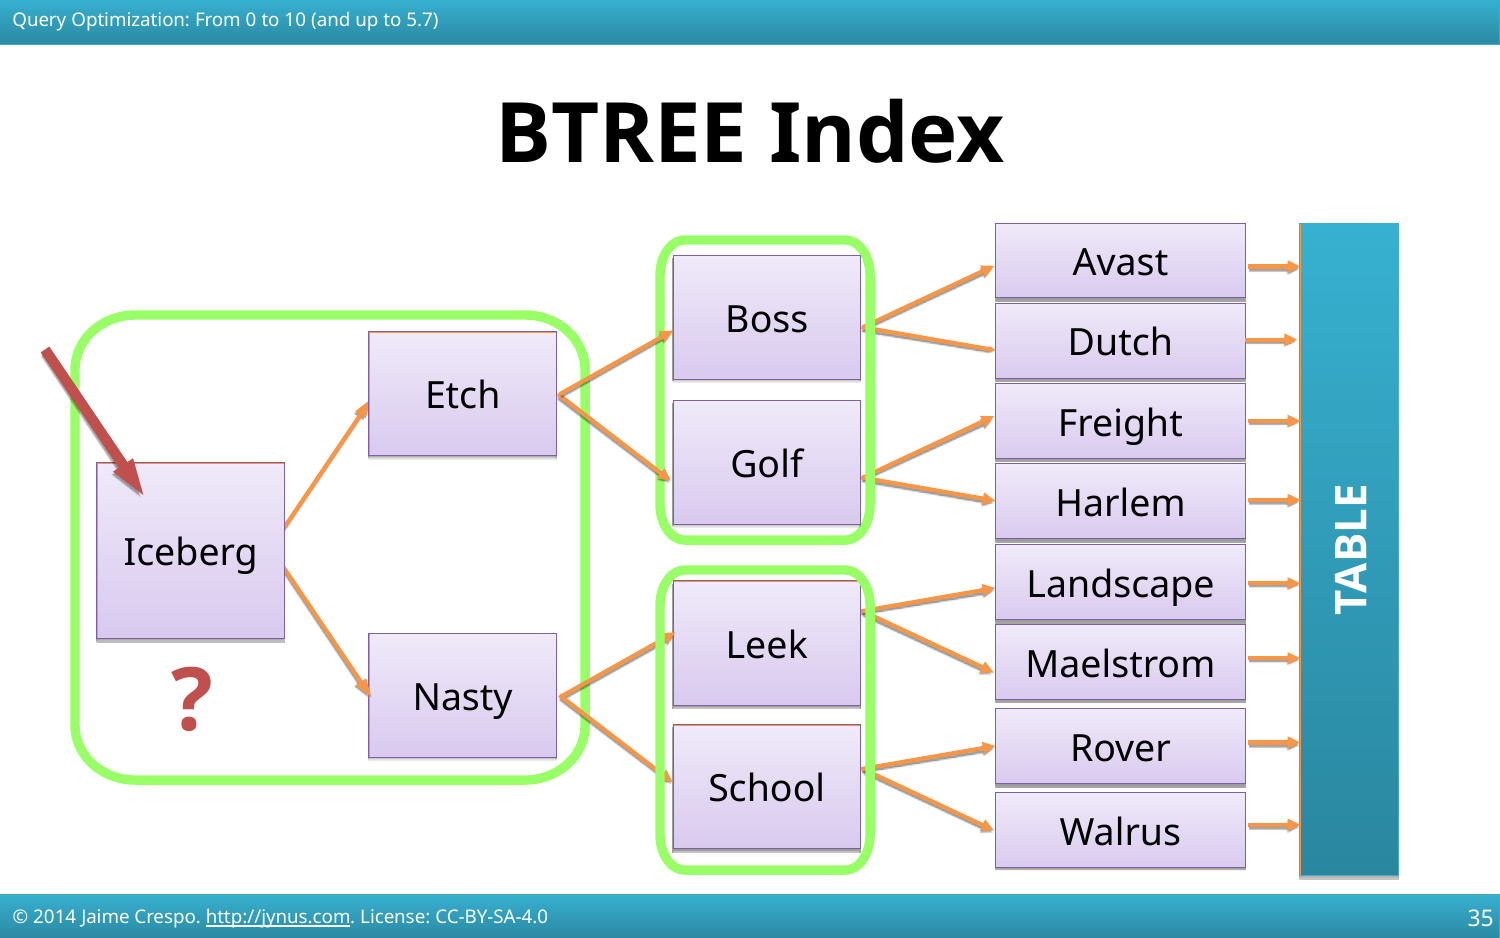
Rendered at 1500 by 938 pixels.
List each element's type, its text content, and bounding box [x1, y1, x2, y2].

text_box TABLE [1299, 223, 1399, 876]
text_box Landscape [995, 544, 1246, 620]
text_box Dutch [995, 303, 1246, 379]
text_box Golf [673, 400, 861, 525]
text_box Rover [995, 708, 1246, 784]
text_box Etch [368, 331, 557, 456]
text_box Avast [995, 223, 1246, 298]
text_box Leek [673, 580, 861, 706]
text_box Nasty [368, 633, 557, 758]
text_box Walrus [995, 792, 1246, 868]
text_box Boss [673, 255, 861, 380]
text_box School [673, 724, 861, 849]
title BTREE Index [75, 41, 1425, 219]
text_box ? [163, 639, 221, 756]
text_box Harlem [995, 463, 1246, 539]
text_box Freight [995, 383, 1246, 459]
text_box Maelstrom [995, 624, 1246, 700]
text_box Iceberg [96, 462, 285, 639]
